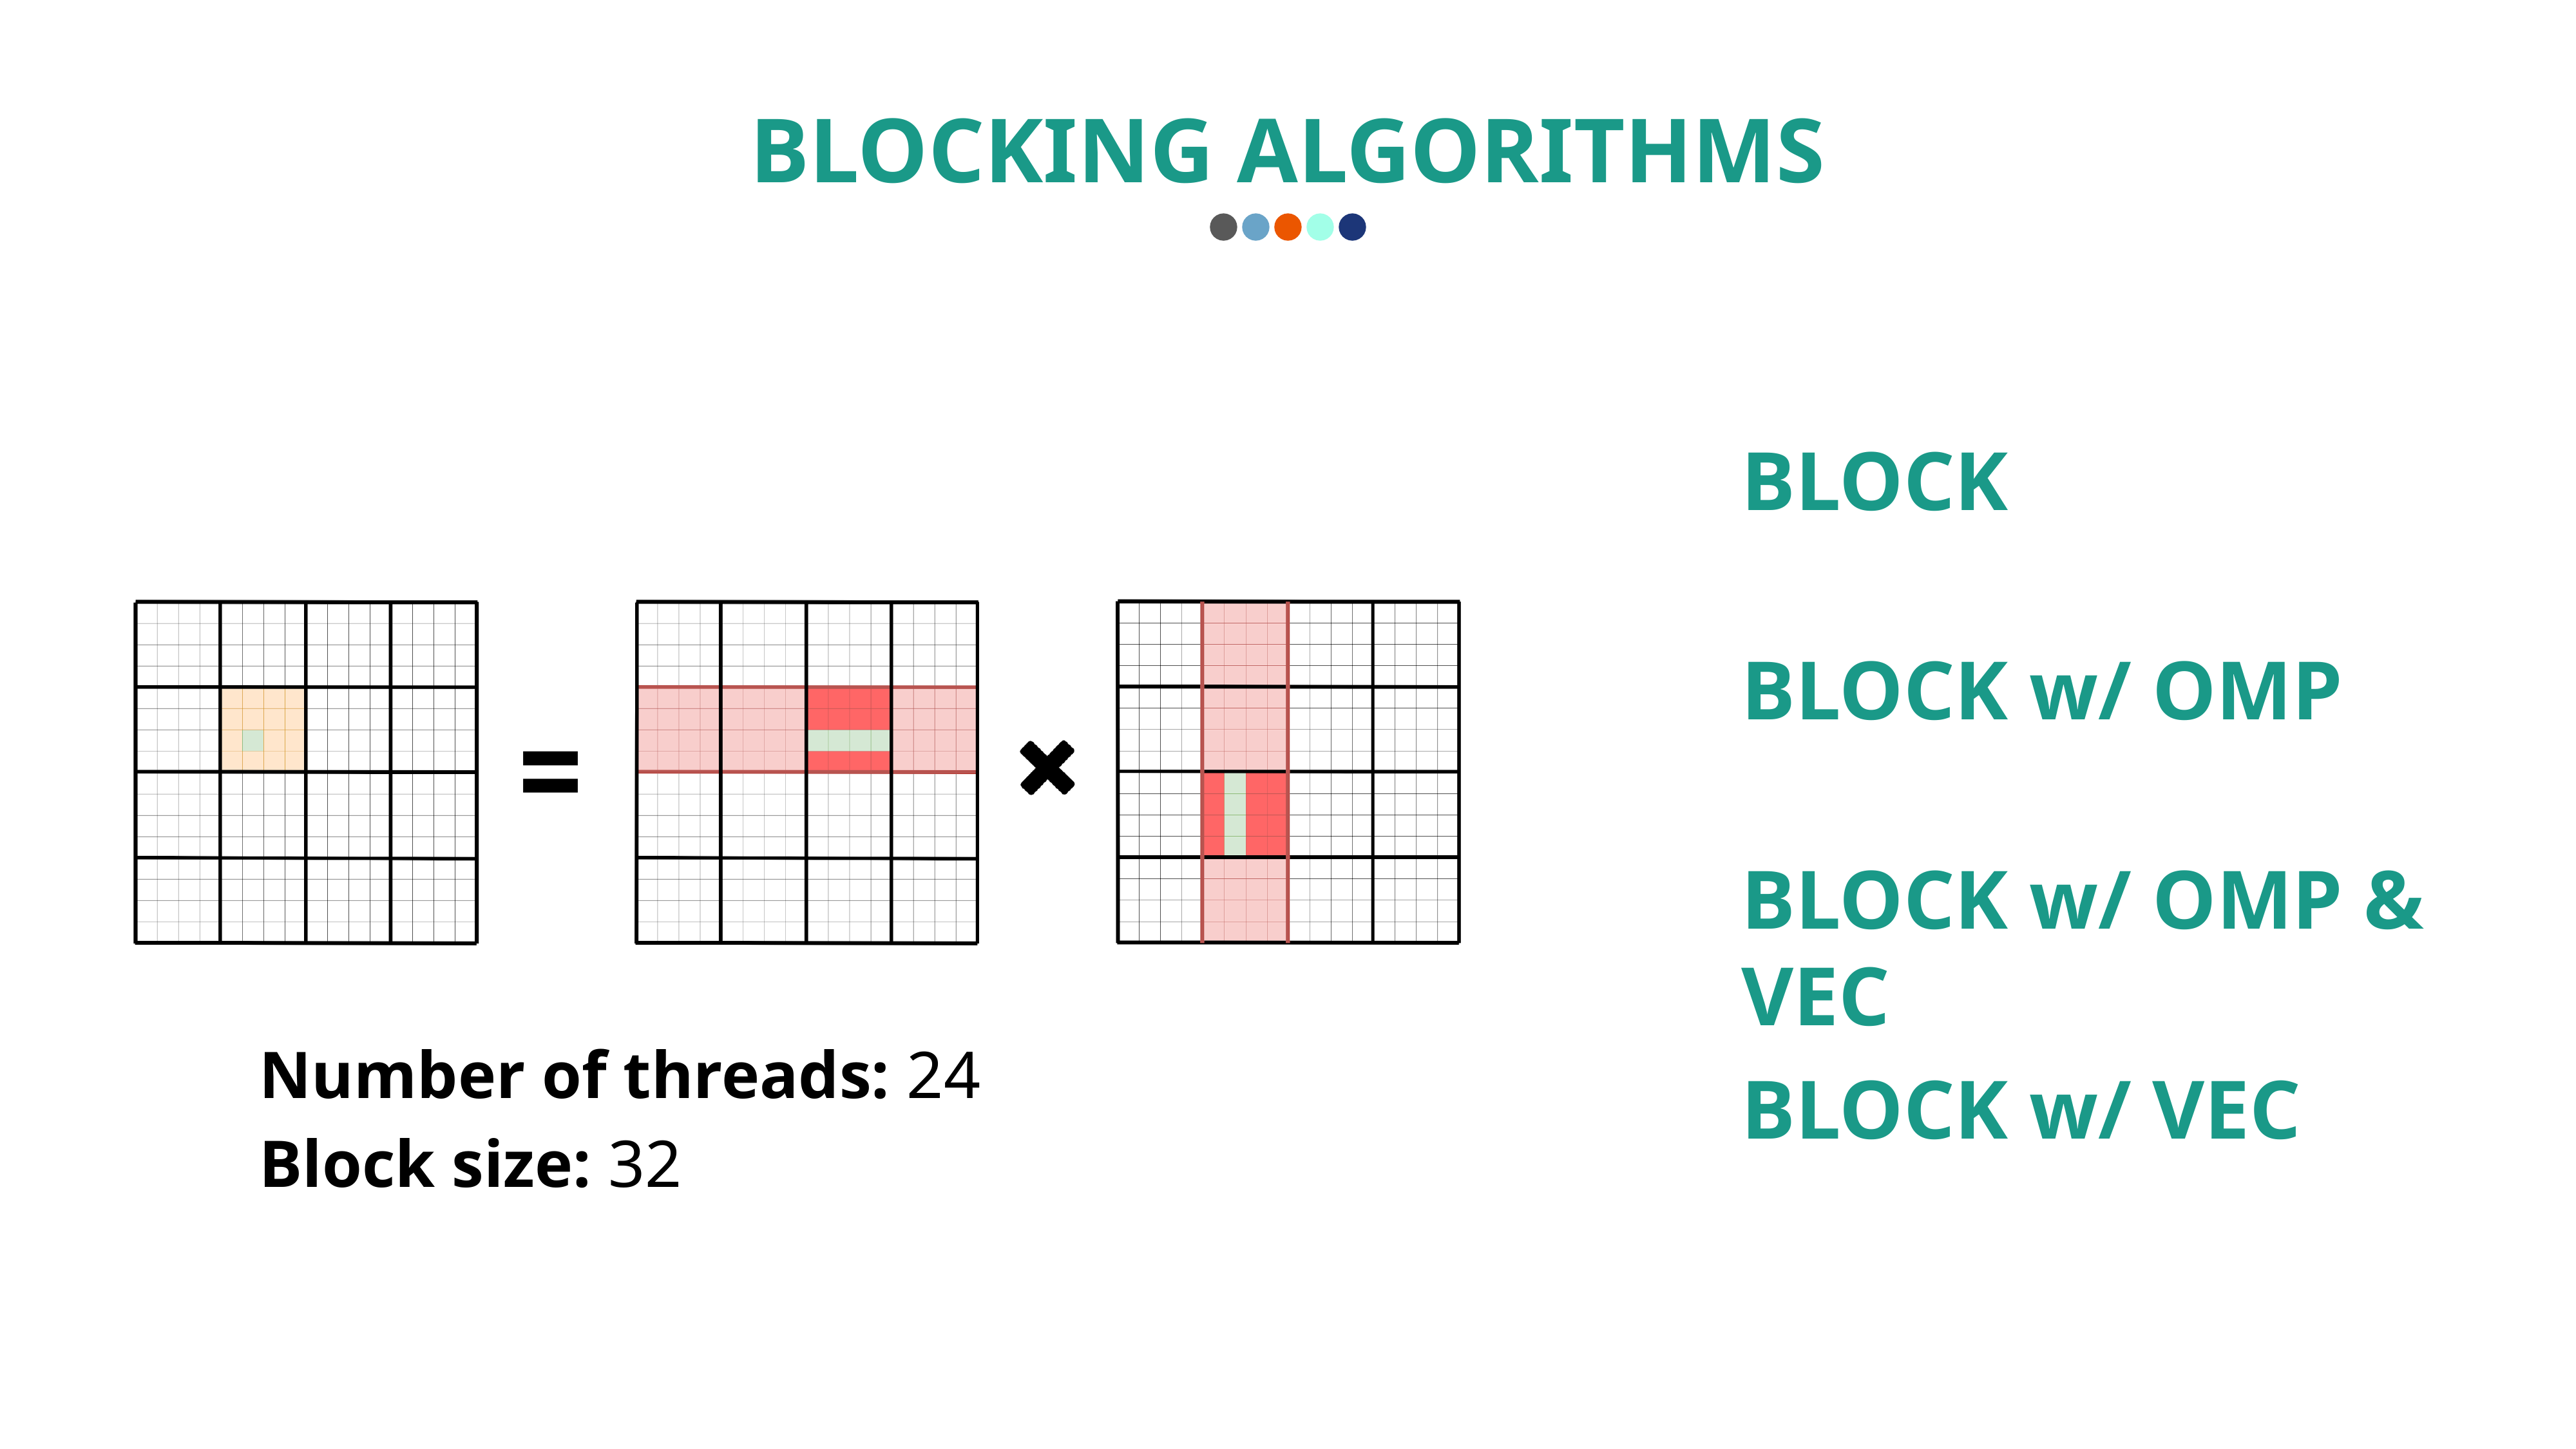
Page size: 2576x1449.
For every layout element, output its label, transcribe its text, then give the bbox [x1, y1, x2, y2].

picture [133, 599, 1464, 947]
text_box [1274, 213, 1302, 241]
text_box Number of threads: 24 Block size: 32 [56, 1012, 1701, 1204]
text_box BLOCK w/ OMP [1732, 629, 2394, 737]
text_box BLOCKING ALGORITHMS [622, 93, 1954, 202]
text_box [1339, 213, 1366, 241]
text_box [1242, 213, 1270, 241]
text_box [1210, 213, 1237, 241]
text_box [1306, 213, 1334, 241]
text_box BLOCK w/ VEC [1732, 1048, 2394, 1157]
text_box BLOCK [1732, 419, 2213, 527]
text_box BLOCK w/ OMP & VEC [1732, 838, 2534, 947]
